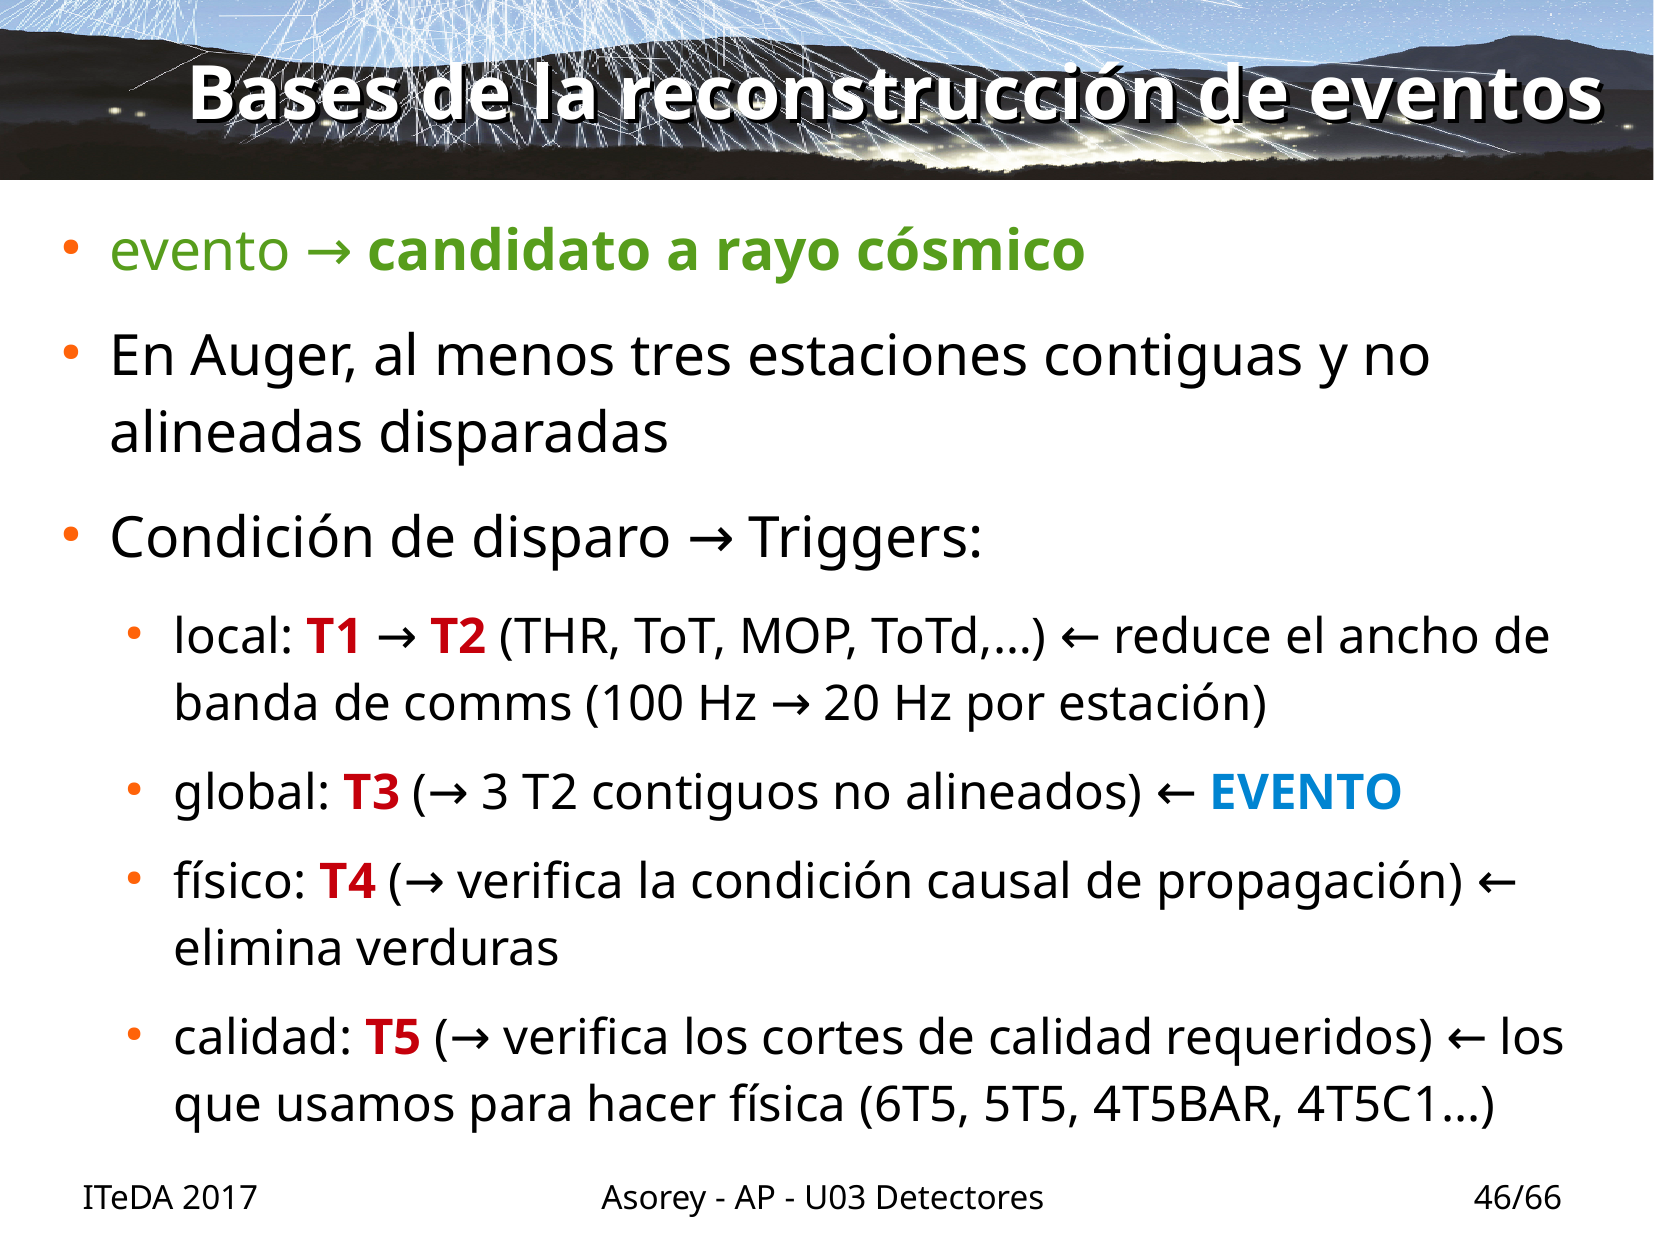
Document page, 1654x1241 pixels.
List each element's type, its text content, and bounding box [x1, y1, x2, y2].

title Bases de la reconstrucción de eventos [45, 15, 1606, 166]
list evento → candidato a rayo cósmico En Auger, al menos tres estaciones contiguas y no alineadas disparadas Condición de disparo → Triggers: local: T1 → T2 (THR, ToT, MOP, ToTd,…) ← reduce el ancho de banda de comms (100 Hz → 20 Hz por estación) global: T3 (→ 3 T2 contiguos no alineados) ← EVENTO físico: T4 (→ verifica la condición causal de propagación) ← elimina verduras calidad: T5 (→ verifica los cortes de calidad requeridos) ← los que usamos para hacer física (6T5, 5T5, 4T5BAR, 4T5C1...) [45, 210, 1606, 1156]
picture [0, 0, 1654, 180]
